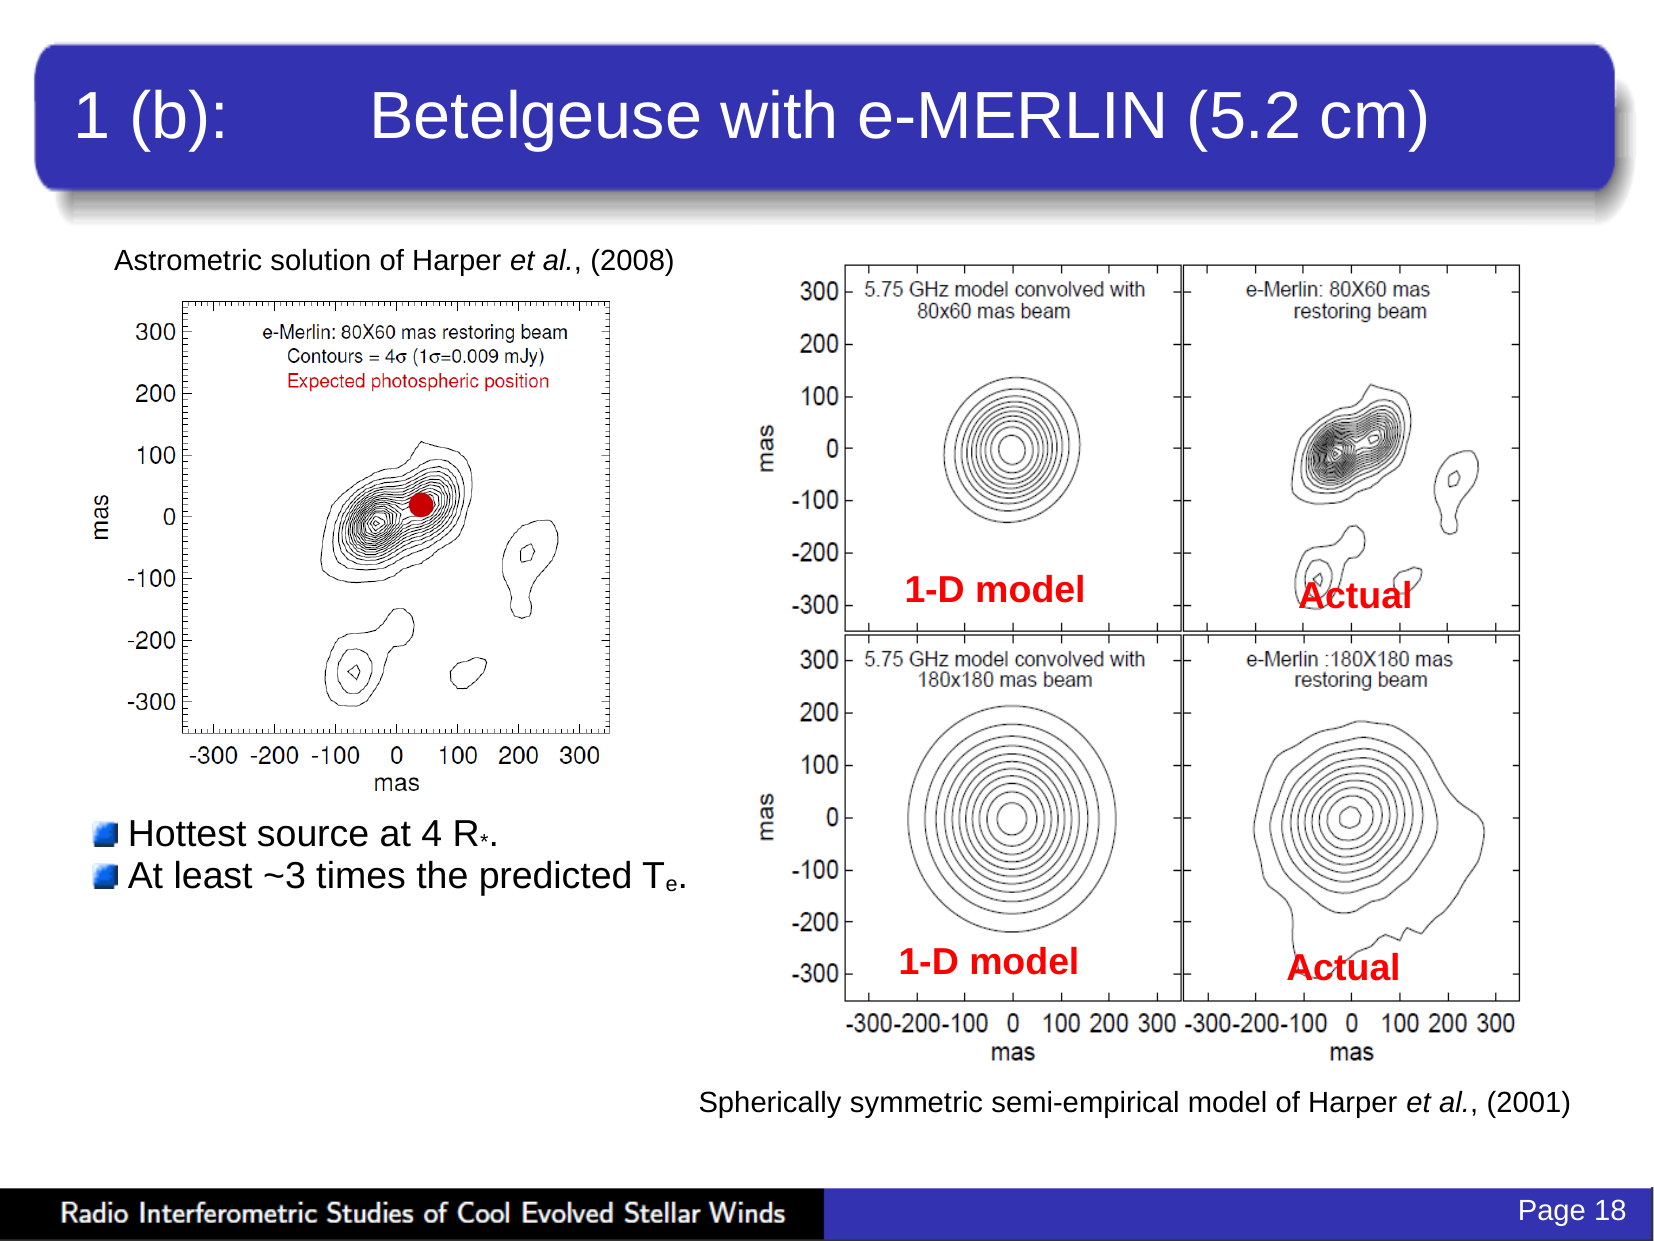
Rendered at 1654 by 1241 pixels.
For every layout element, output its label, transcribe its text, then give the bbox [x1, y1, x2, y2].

text_box Astrometric solution of Harper et al., (2008) [88, 236, 701, 284]
picture [23, 29, 1648, 1076]
text_box 1 (b): Betelgeuse with e-MERLIN (5.2 cm) [59, 70, 1595, 236]
text_box Hottest source at 4 R*. At least ~3 times the predicted Te. [77, 805, 762, 1097]
text_box Page 18 [814, 1187, 1642, 1235]
picture [70, 289, 625, 799]
text_box 1-D model [856, 933, 1123, 990]
text_box Spherically symmetric semi-empirical model of Harper et al., (2001) [683, 1079, 1598, 1127]
text_box 1-D model [862, 561, 1128, 618]
text_box Actual [1210, 938, 1477, 996]
picture [0, 1187, 1654, 1241]
text_box Actual [1222, 566, 1489, 624]
